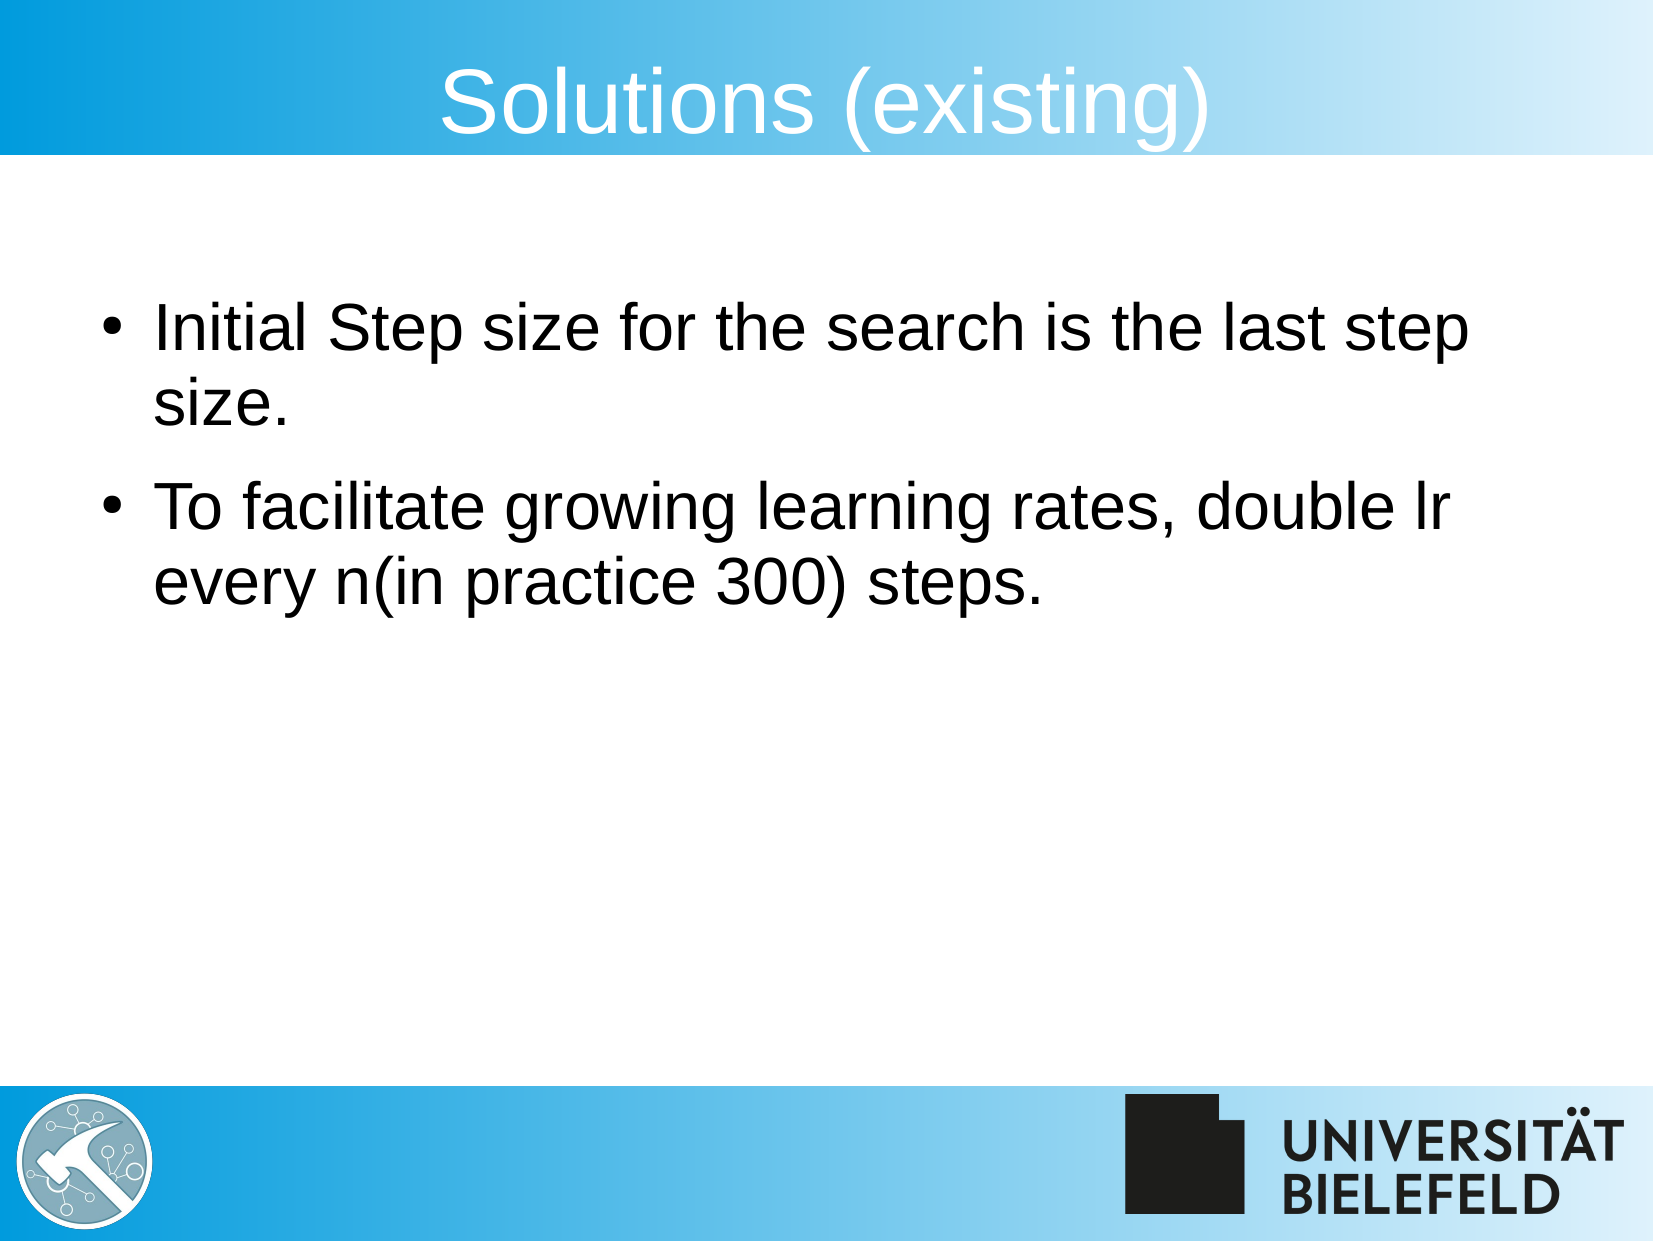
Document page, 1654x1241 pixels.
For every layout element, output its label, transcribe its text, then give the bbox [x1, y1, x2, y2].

title Solutions (existing) [82, 49, 1571, 155]
list Initial Step size for the search is the last step size. To facilitate growing learning rates, double lr every n(in practice 300) steps. [82, 290, 1571, 1010]
picture [1125, 1094, 1624, 1214]
picture [17, 1086, 153, 1241]
